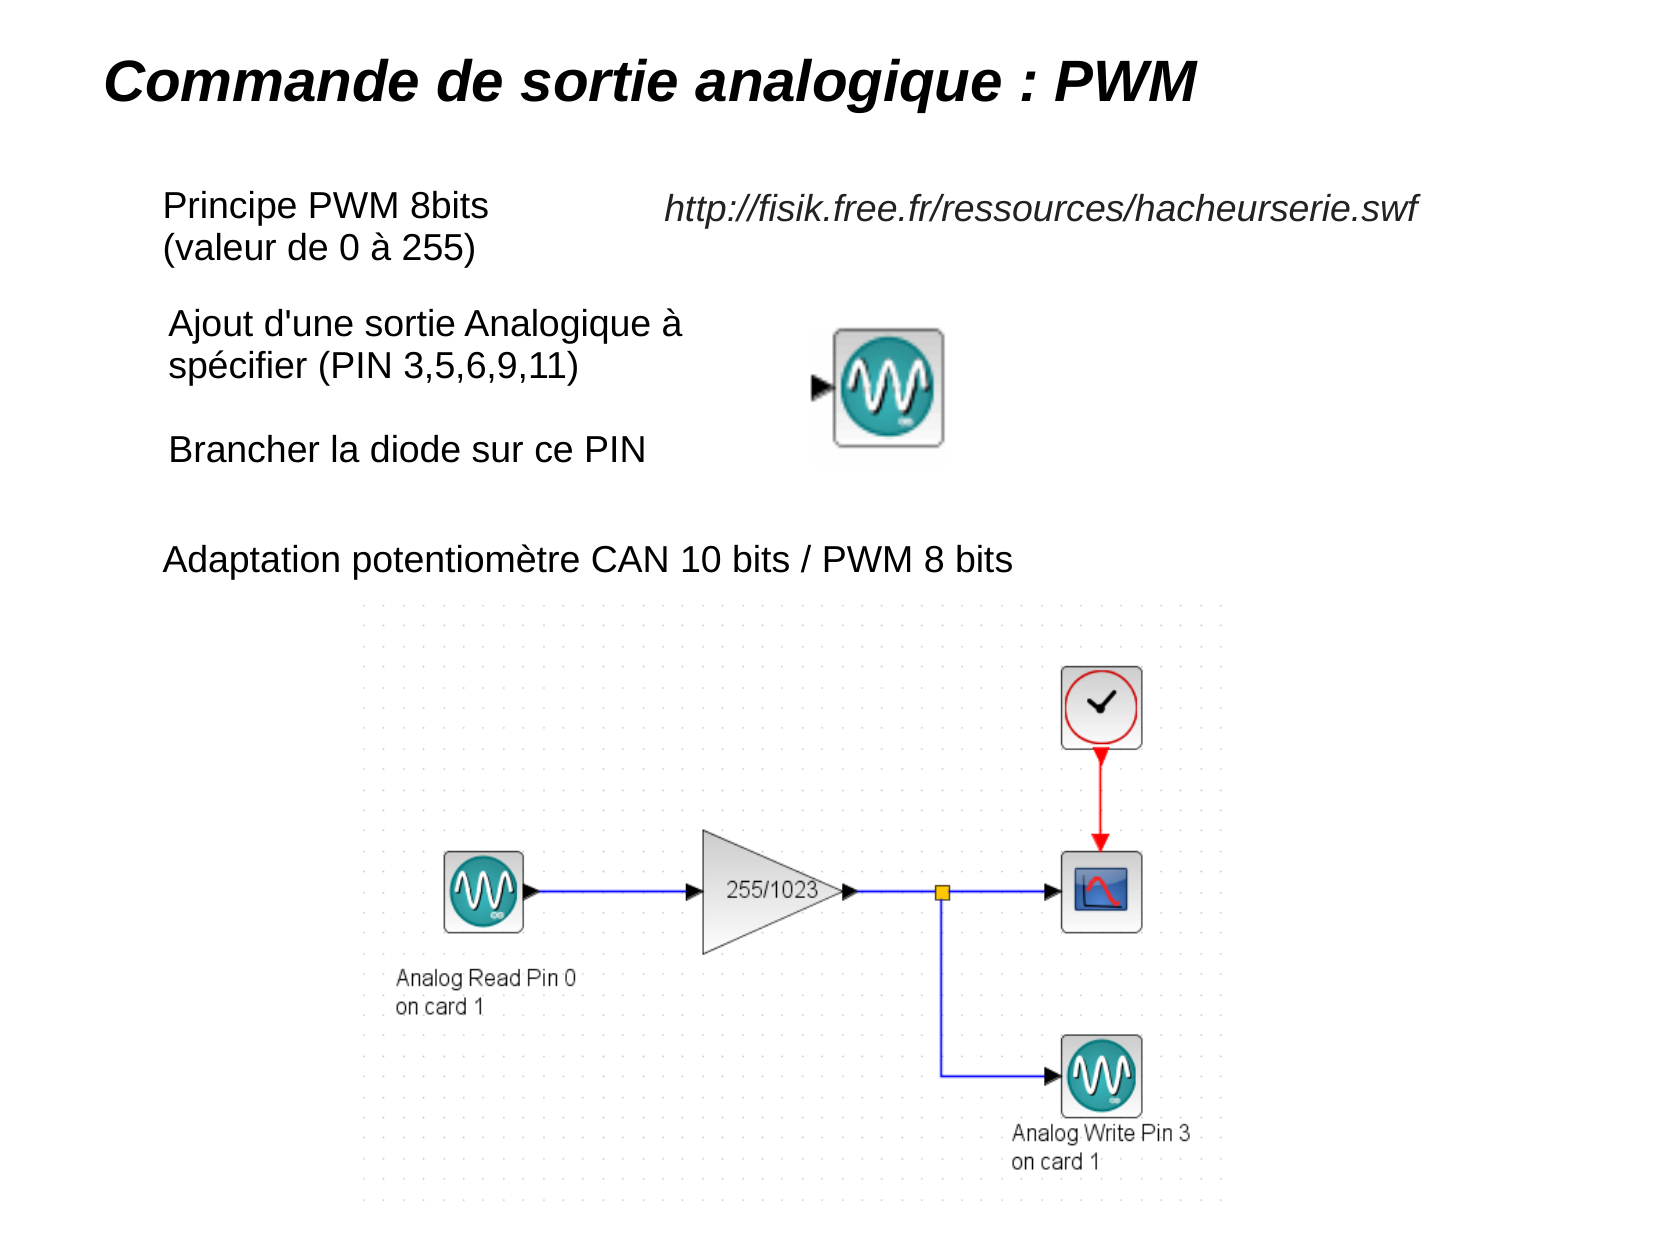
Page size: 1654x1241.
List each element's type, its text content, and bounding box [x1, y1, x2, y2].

text_box http://fisik.free.fr/ressources/hacheurserie.swf [649, 179, 1434, 237]
picture [766, 312, 975, 466]
text_box Commande de sortie analogique : PWM [88, 41, 1477, 123]
picture [358, 605, 1241, 1211]
text_box Adaptation potentiomètre CAN 10 bits / PWM 8 bits [147, 531, 1093, 589]
text_box Principe PWM 8bits (valeur de 0 à 255) [147, 177, 591, 277]
text_box Ajout d'une sortie Analogique à spécifier (PIN 3,5,6,9,11) Brancher la diode sur ce PIN [153, 295, 715, 479]
